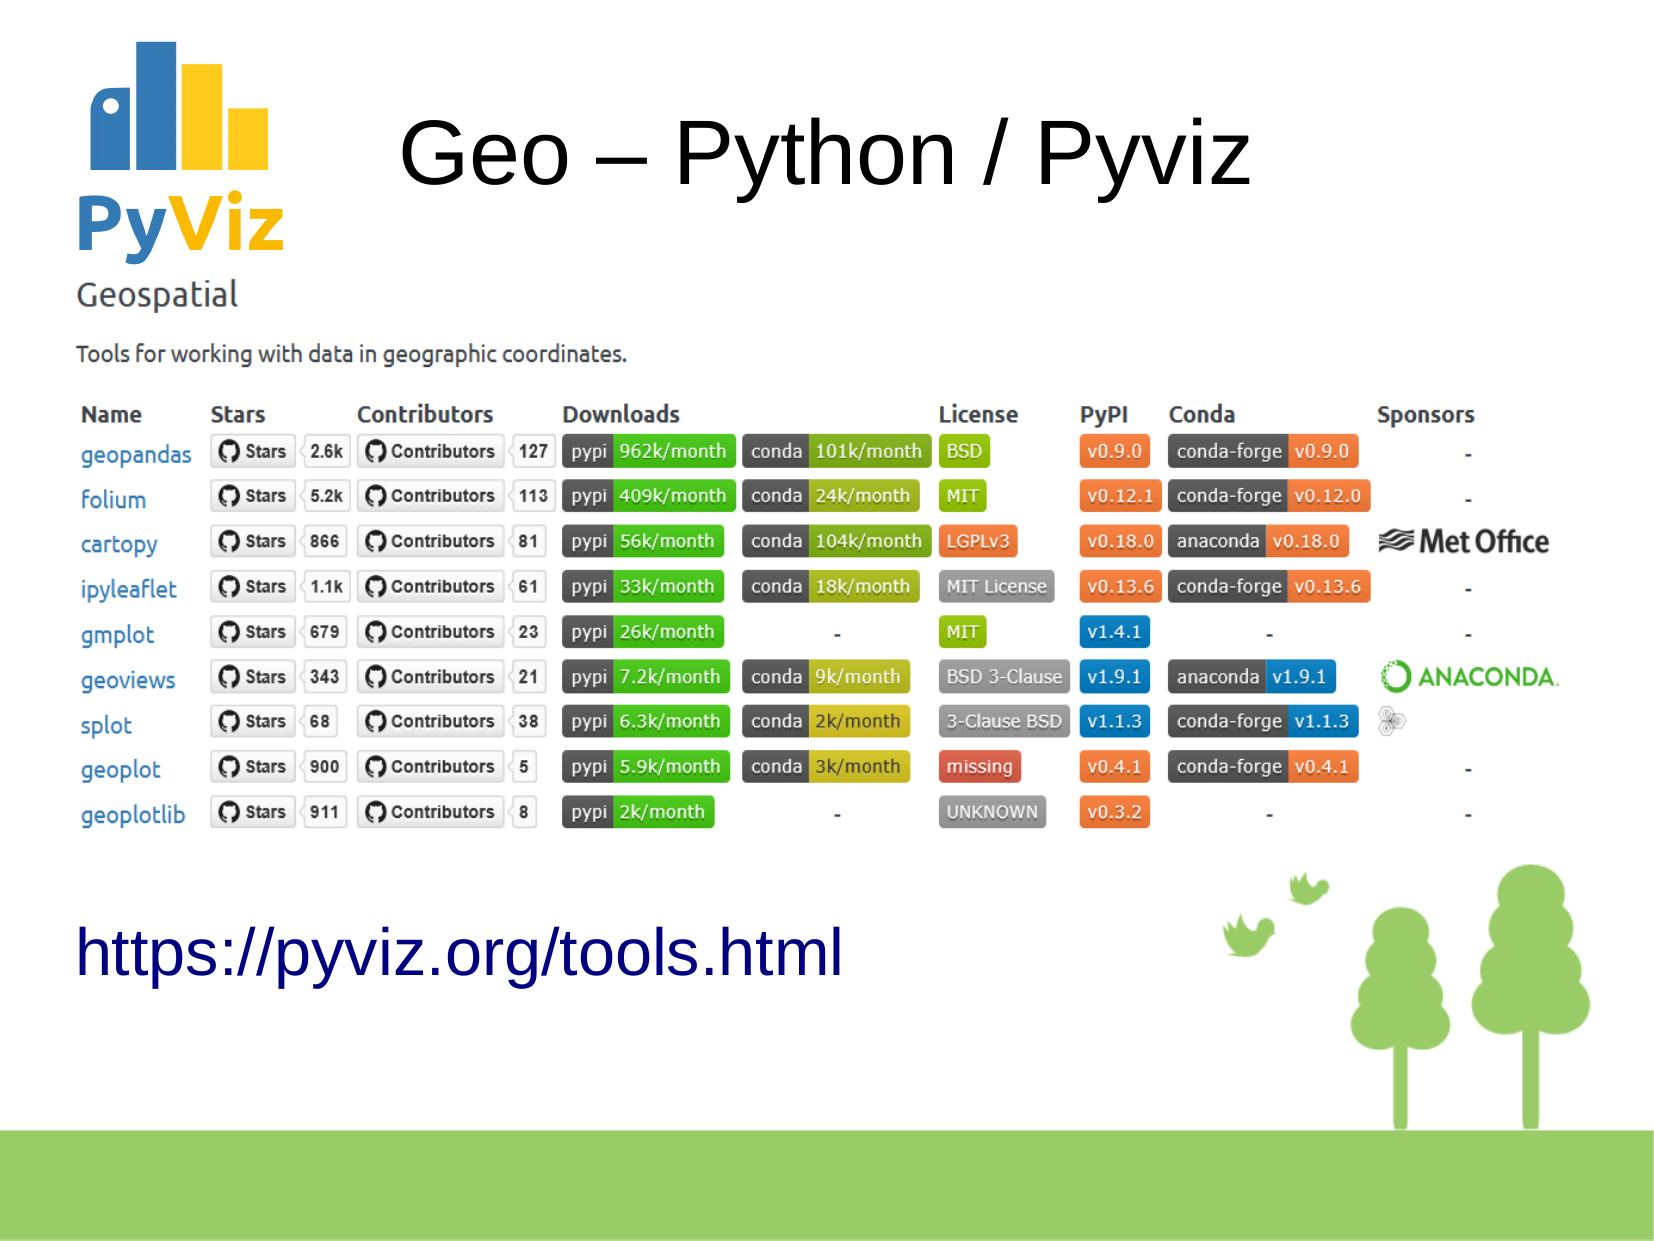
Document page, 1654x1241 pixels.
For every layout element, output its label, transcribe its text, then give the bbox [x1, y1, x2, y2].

list https://pyviz.org/tools.html [75, 915, 1564, 1241]
picture [0, 0, 1654, 1241]
title Geo – Python / Pyviz [286, 49, 1571, 257]
